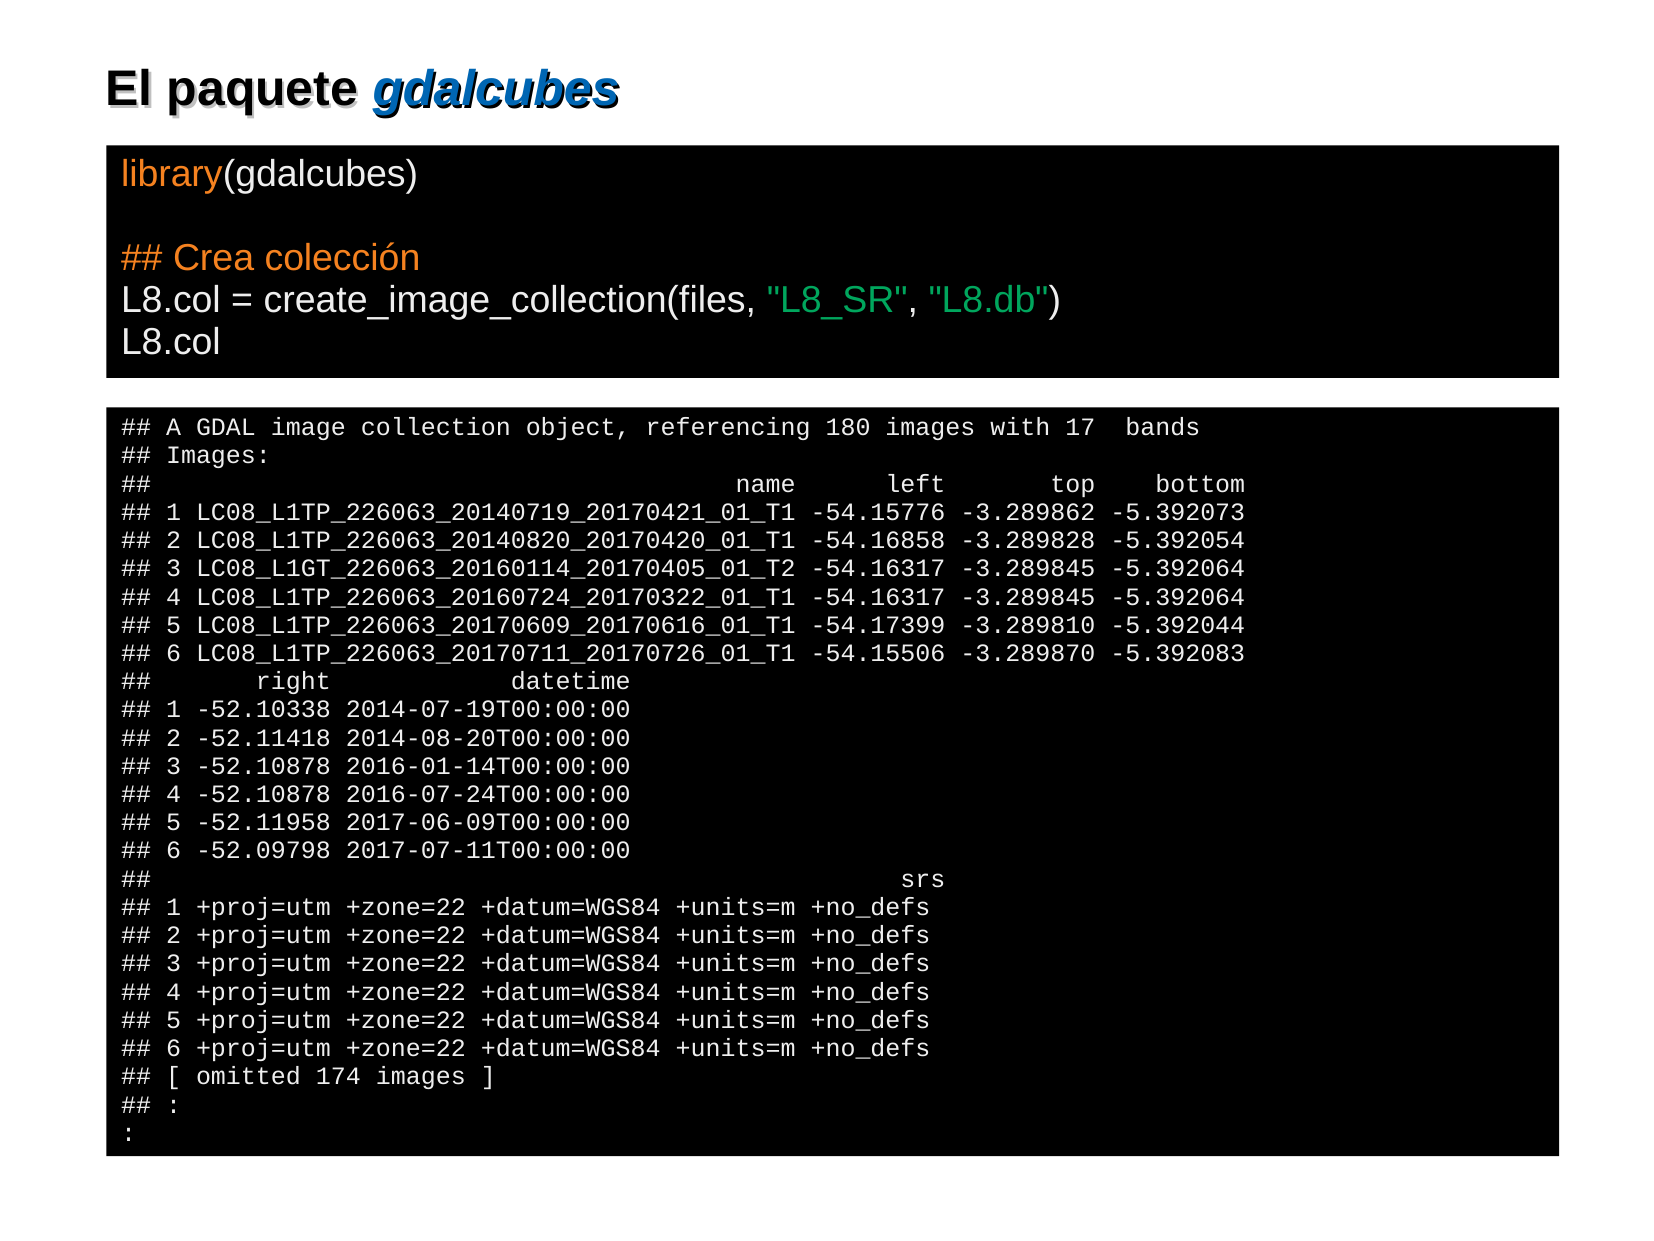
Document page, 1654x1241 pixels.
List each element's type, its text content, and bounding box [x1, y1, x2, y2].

text_box El paquete gdalcubes [90, 53, 685, 134]
text_box ## A GDAL image collection object, referencing 180 images with 17 bands ## Images: ## name left top bottom ## 1 LC08_L1TP_226063_20140719_20170421_01_T1 -54.15776 -3.289862 -5.392073 ## 2 LC08_L1TP_226063_20140820_20170420_01_T1 -54.16858 -3.289828 -5.392054 ## 3 LC08_L1GT_226063_20160114_20170405_01_T2 -54.16317 -3.289845 -5.392064 ## 4 LC08_L1TP_226063_20160724_20170322_01_T1 -54.16317 -3.289845 -5.392064 ## 5 LC08_L1TP_226063_20170609_20170616_01_T1 -54.17399 -3.289810 -5.392044 ## 6 LC08_L1TP_226063_20170711_20170726_01_T1 -54.15506 -3.289870 -5.392083 ## right datetime ## 1 -52.10338 2014-07-19T00:00:00 ## 2 -52.11418 2014-08-20T00:00:00 ## 3 -52.10878 2016-01-14T00:00:00 ## 4 -52.10878 2016-07-24T00:00:00 ## 5 -52.11958 2017-06-09T00:00:00 ## 6 -52.09798 2017-07-11T00:00:00 ## srs ## 1 +proj=utm +zone=22 +datum=WGS84 +units=m +no_defs ## 2 +proj=utm +zone=22 +datum=WGS84 +units=m +no_defs ## 3 +proj=utm +zone=22 +datum=WGS84 +units=m +no_defs ## 4 +proj=utm +zone=22 +datum=WGS84 +units=m +no_defs ## 5 +proj=utm +zone=22 +datum=WGS84 +units=m +no_defs ## 6 +proj=utm +zone=22 +datum=WGS84 +units=m +no_defs ## [ omitted 174 images ] ## : : [106, 407, 1560, 1157]
text_box library(gdalcubes) ## Crea colección L8.col = create_image_collection(files, "L8_SR", "L8.db") L8.col [106, 145, 1560, 378]
